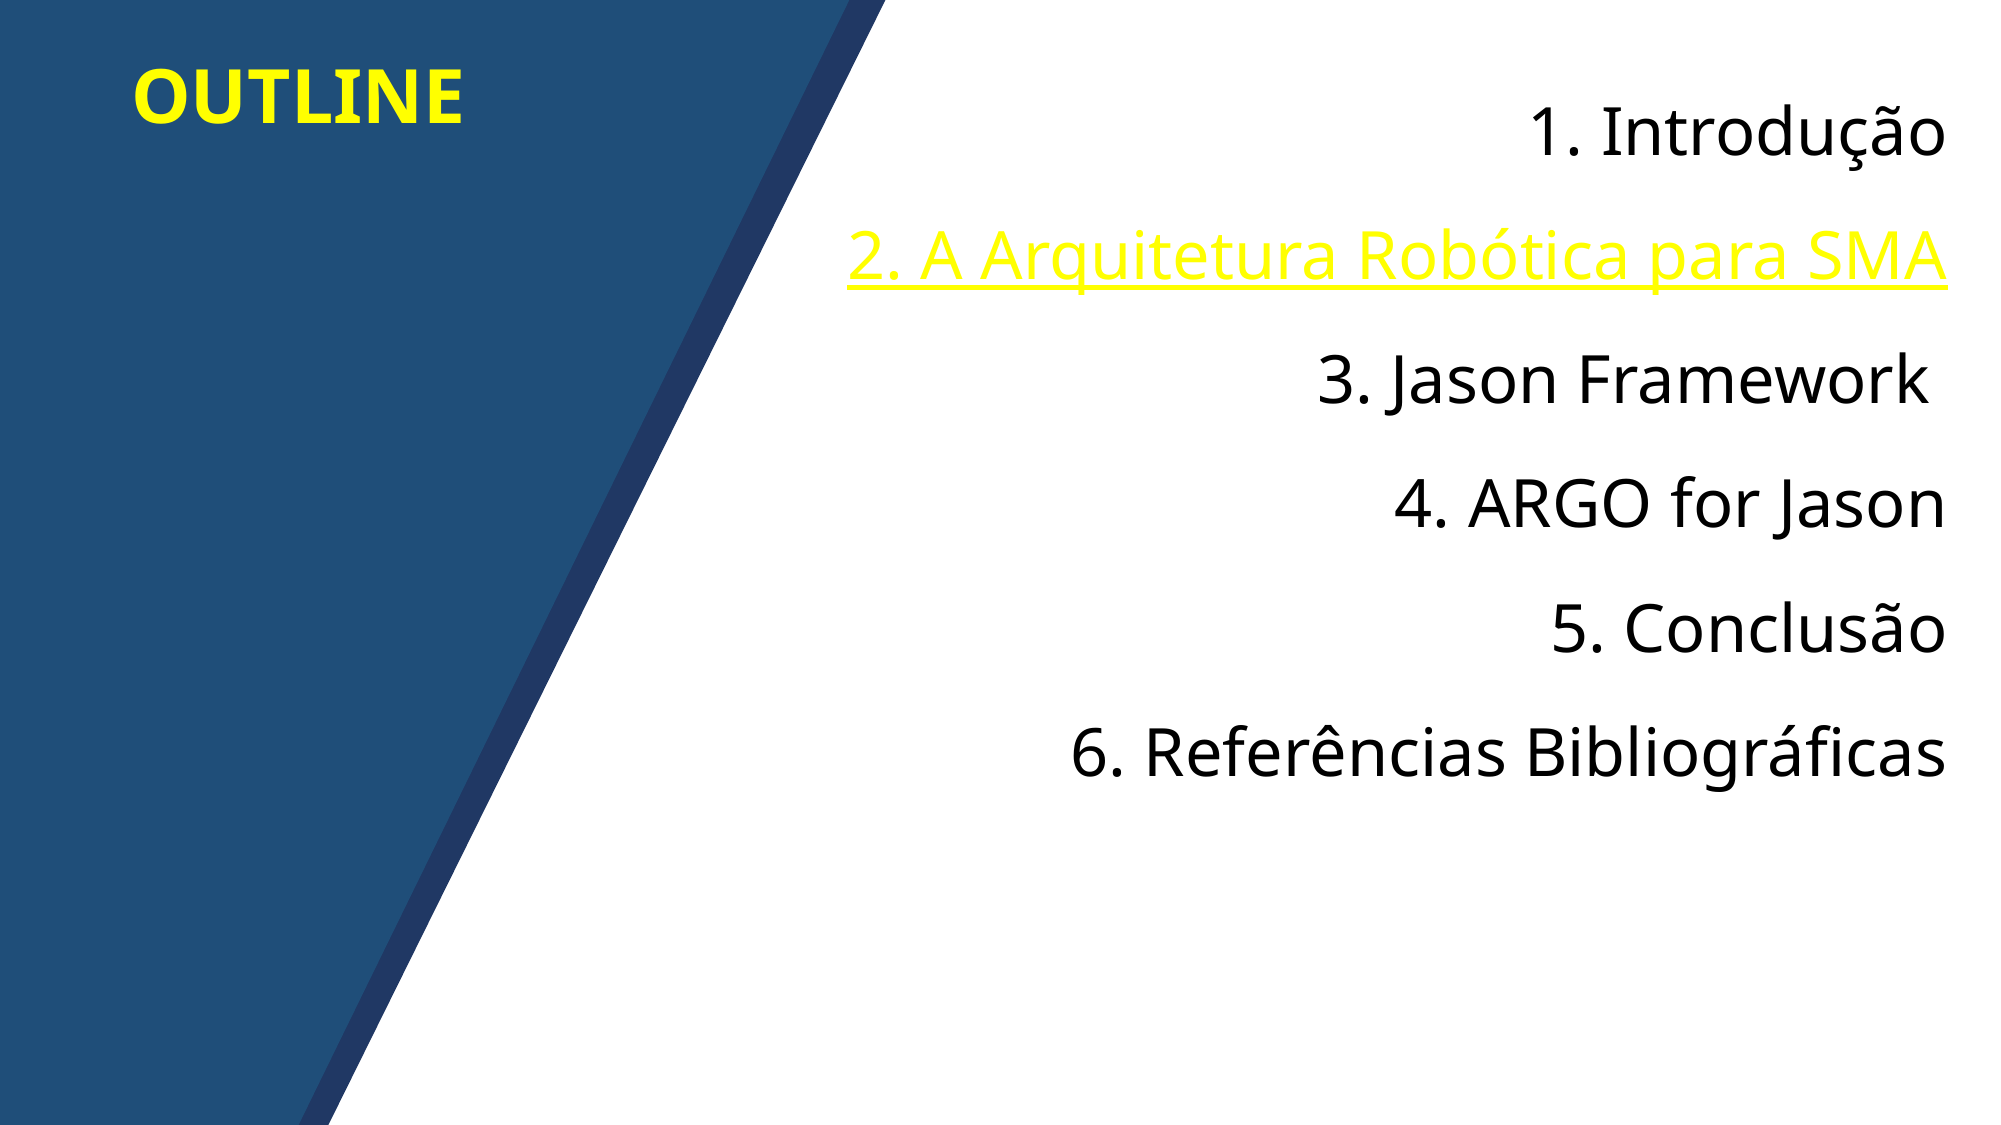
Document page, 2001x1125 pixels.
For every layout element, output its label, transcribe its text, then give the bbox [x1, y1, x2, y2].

text_box OUTLINE [56, 41, 541, 147]
text_box [0, 0, 886, 1125]
text_box 1. Introdução 2. A Arquitetura Robótica para SMA 3. Jason Framework 4. ARGO for Jason 5. Conclusão 6. Referências Bibliográficas [541, 41, 1964, 888]
